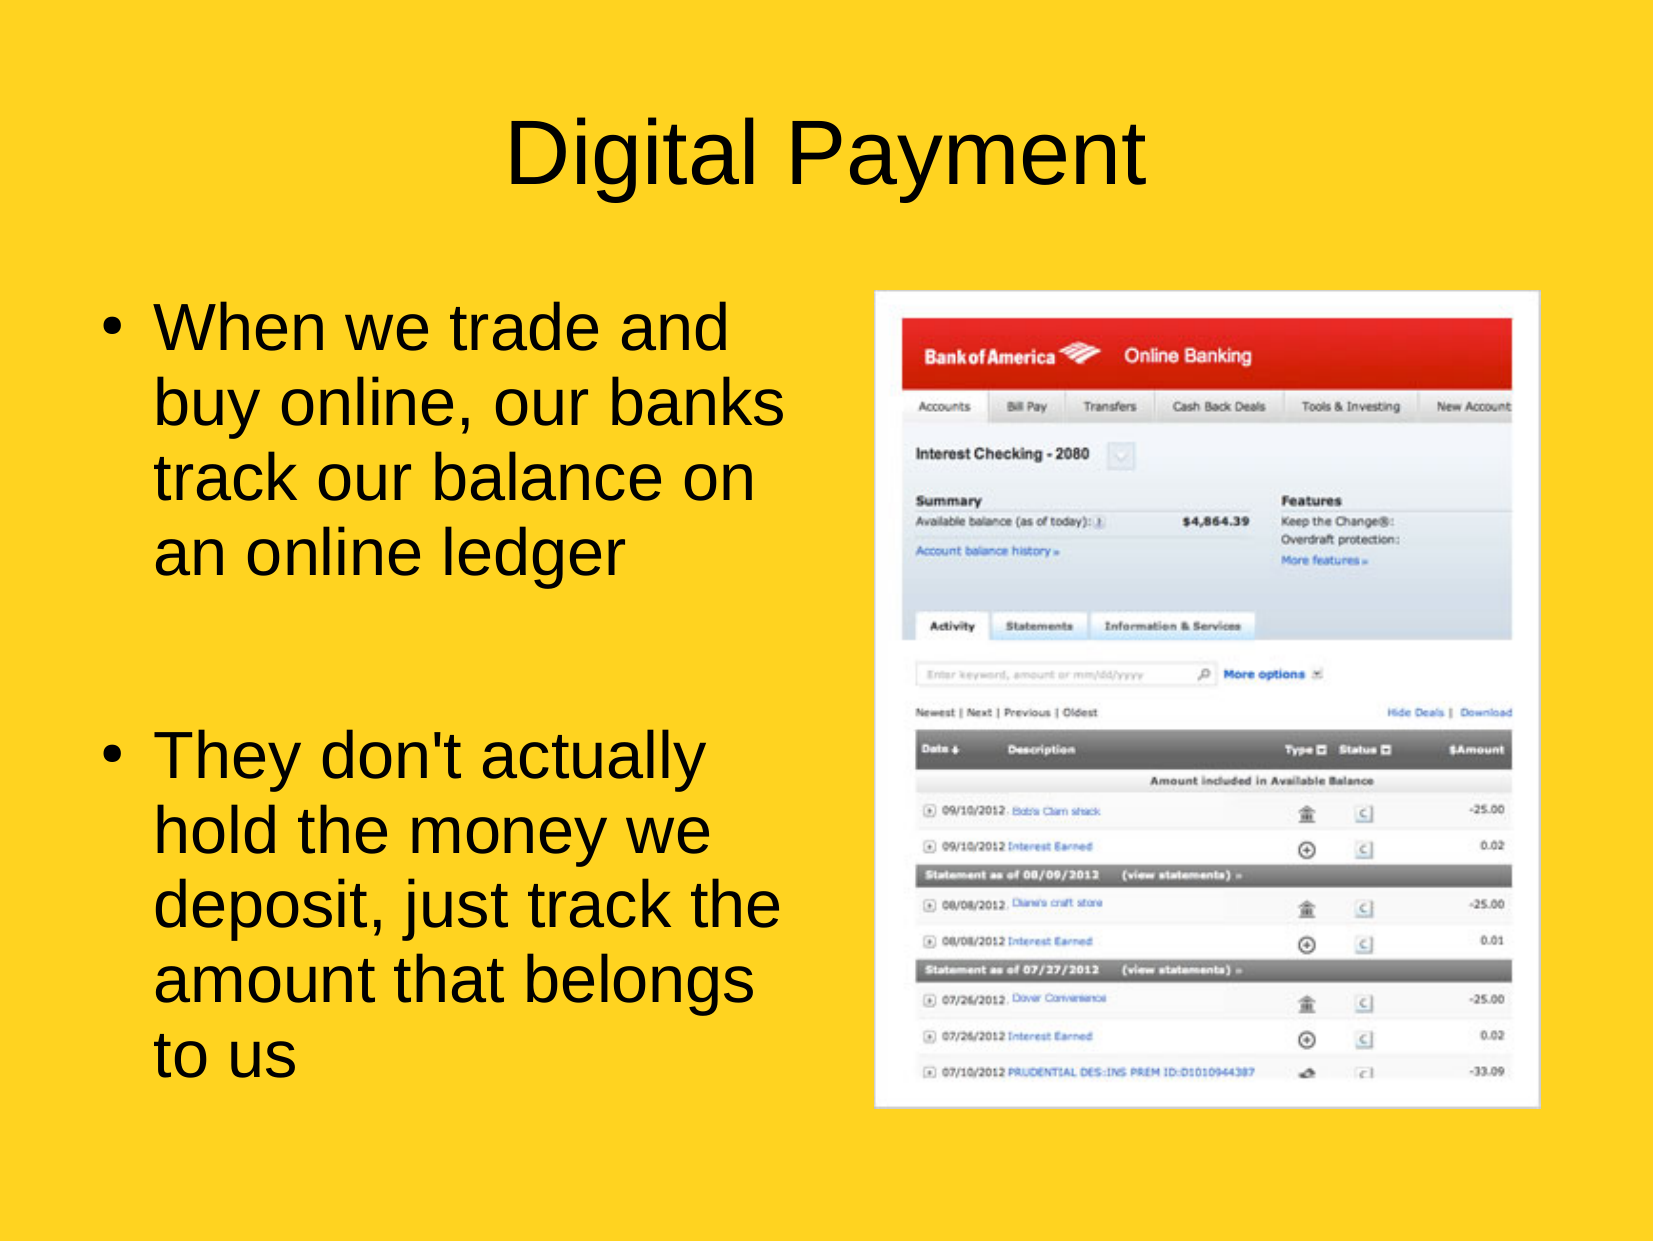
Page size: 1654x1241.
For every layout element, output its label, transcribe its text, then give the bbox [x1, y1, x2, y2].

title Digital Payment [82, 49, 1571, 257]
list When we trade and buy online, our banks track our balance on an online ledger [82, 290, 809, 681]
list They don't actually hold the money we deposit, just track the amount that belongs to us [82, 717, 809, 1109]
picture [874, 290, 1541, 1109]
